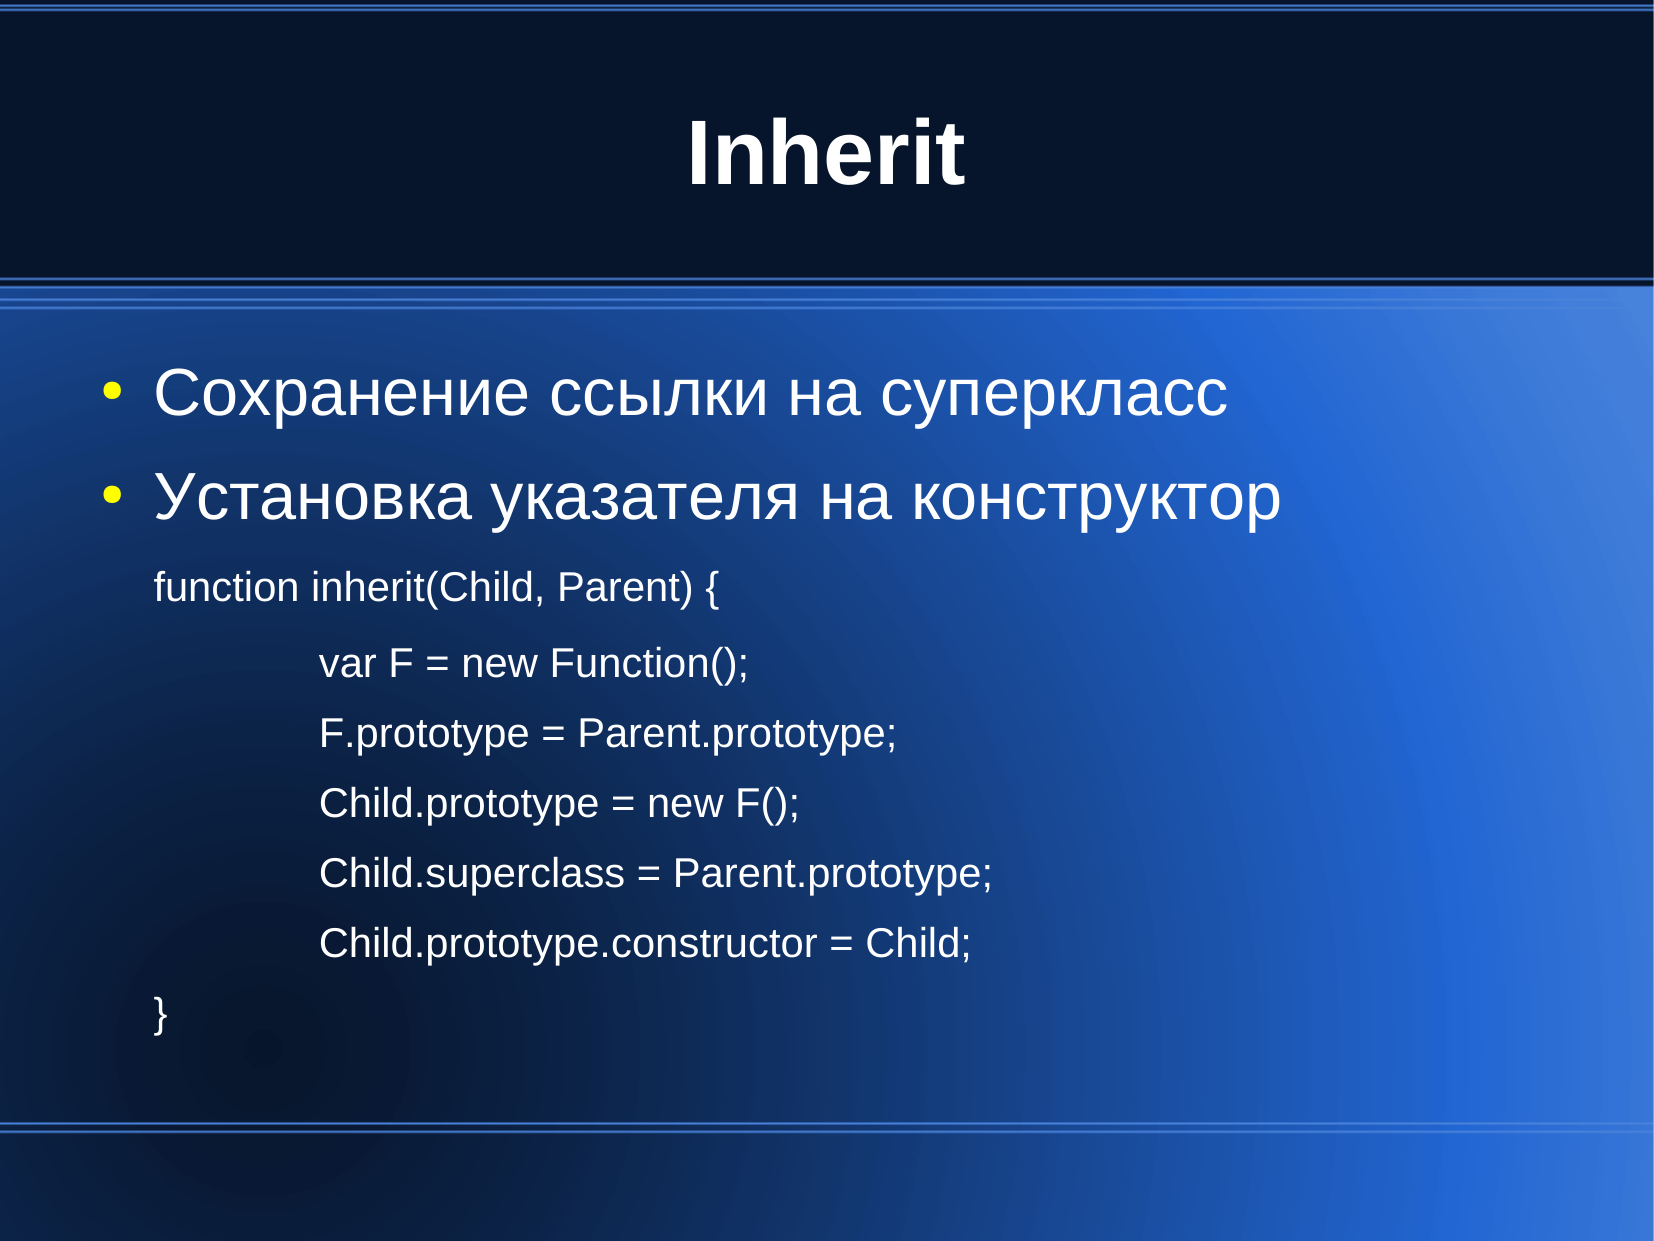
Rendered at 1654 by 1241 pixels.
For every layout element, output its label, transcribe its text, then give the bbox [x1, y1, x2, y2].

title Inherit [82, 49, 1571, 257]
list Сохранение ссылки на суперкласс Установка указателя на конструктор function inherit(Child, Parent) { var F = new Function(); F.prototype = Parent.prototype; Child.prototype = new F(); Child.superclass = Parent.prototype; Child.prototype.constructor = Child; } [82, 355, 1571, 1058]
picture [0, 0, 1654, 1241]
